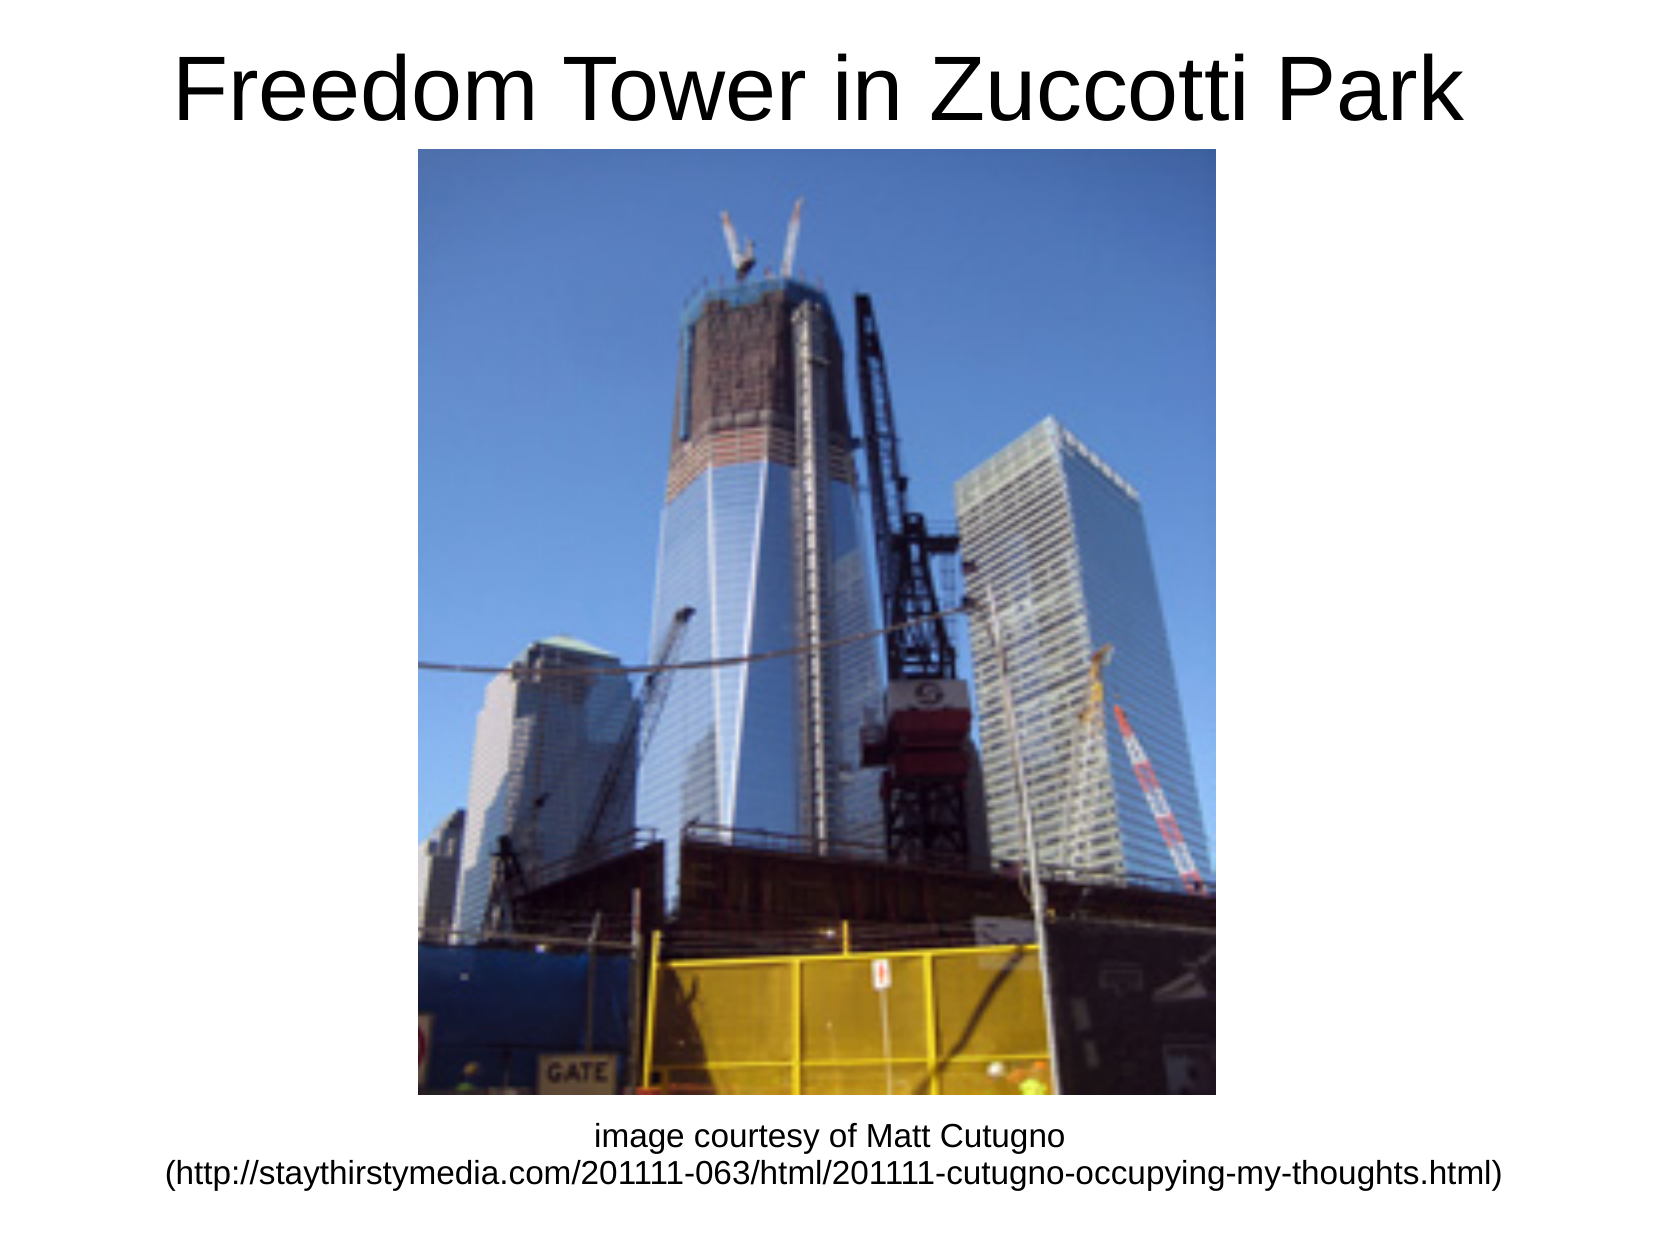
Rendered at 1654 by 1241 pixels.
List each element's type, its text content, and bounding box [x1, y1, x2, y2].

title Freedom Tower in Zuccotti Park [75, 0, 1564, 193]
picture [418, 149, 1216, 1096]
text_box image courtesy of Matt Cutugno (http://staythirstymedia.com/201111-063/html/201111-cutugno-occupying-my-thoughts.html) [150, 1110, 1535, 1201]
